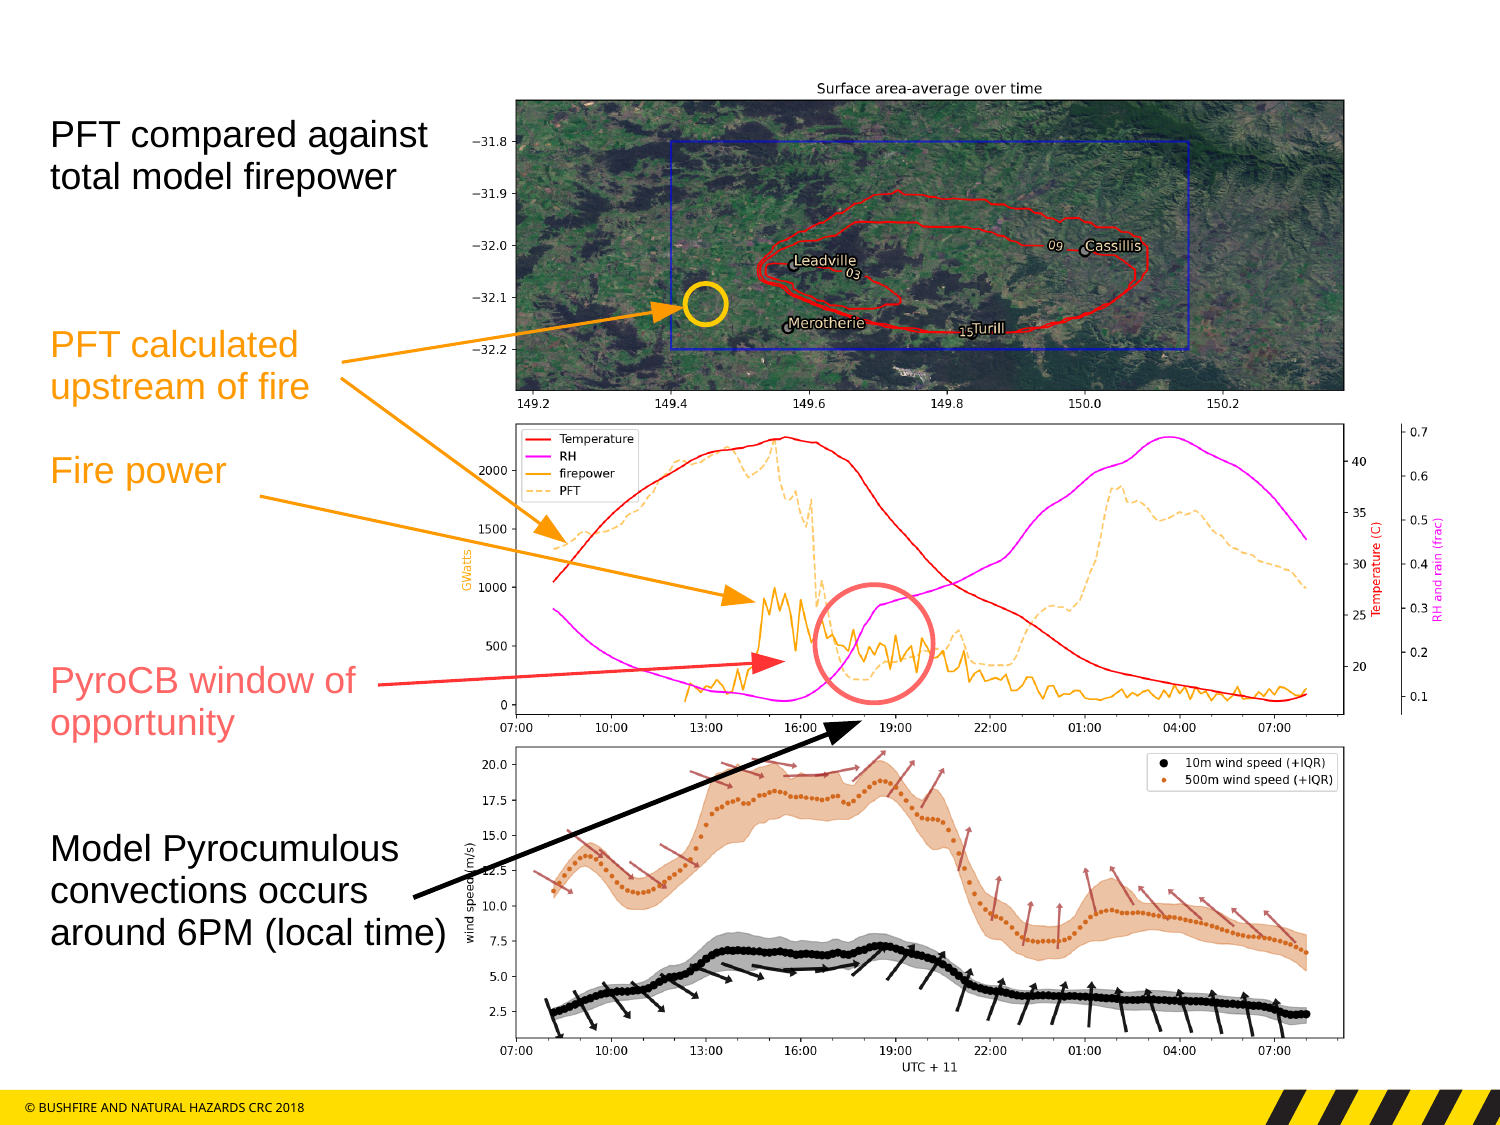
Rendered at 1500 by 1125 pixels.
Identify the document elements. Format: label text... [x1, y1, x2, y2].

picture [688, 286, 723, 322]
picture [448, 70, 1465, 1087]
text_box PFT compared against total model firepower PFT calculated upstream of fire Fire power PyroCB window of opportunity Model Pyrocumulous convections occurs around 6PM (local time) [35, 106, 473, 1040]
